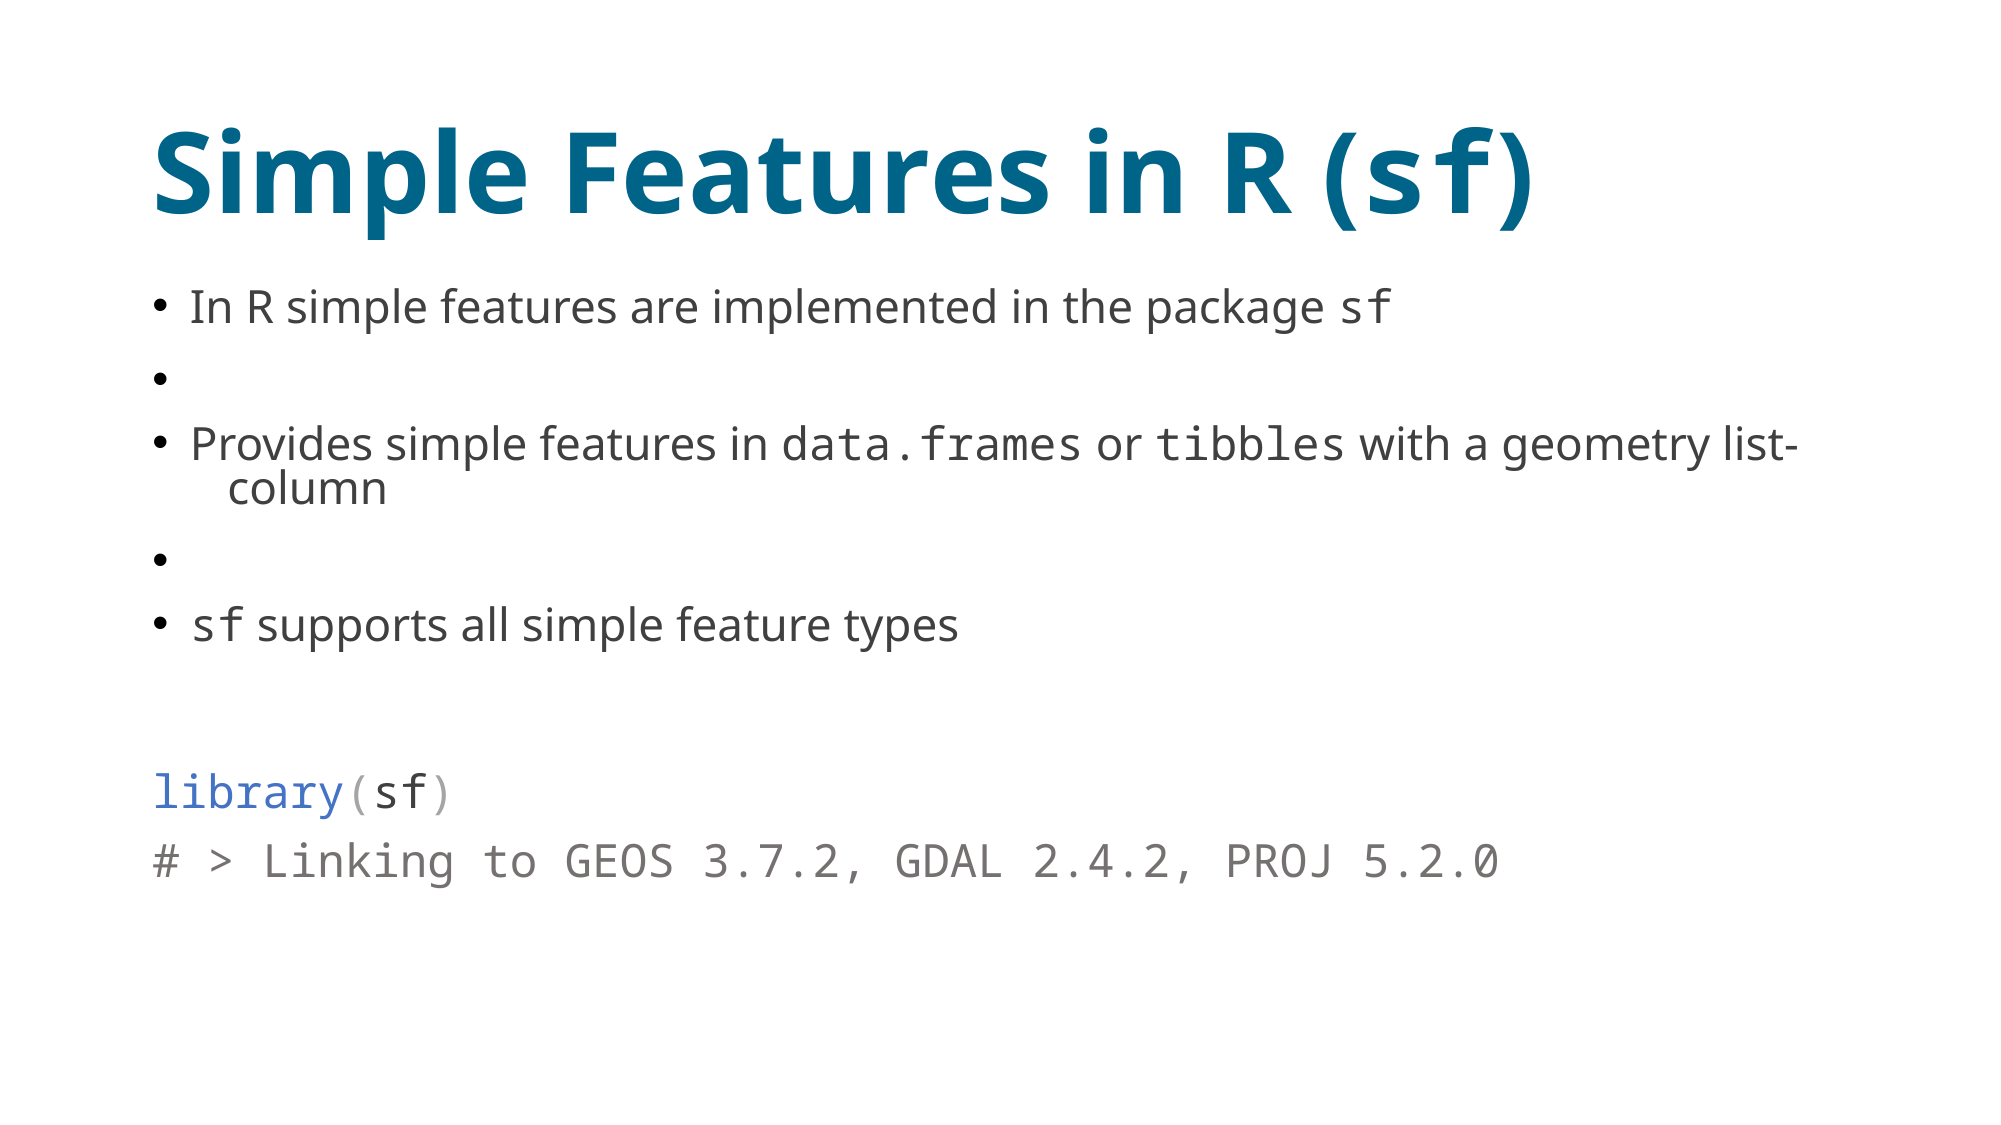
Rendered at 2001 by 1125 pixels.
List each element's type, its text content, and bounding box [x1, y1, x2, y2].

title Simple Features in R (sf) [137, 59, 1863, 278]
text_box library(sf) # > Linking to GEOS 3.7.2, GDAL 2.4.2, PROJ 5.2.0 [137, 765, 1863, 982]
list In R simple features are implemented in the package sf Provides simple features in data.frames or tibbles with a geometry list-column sf supports all simple feature types [137, 280, 1863, 671]
